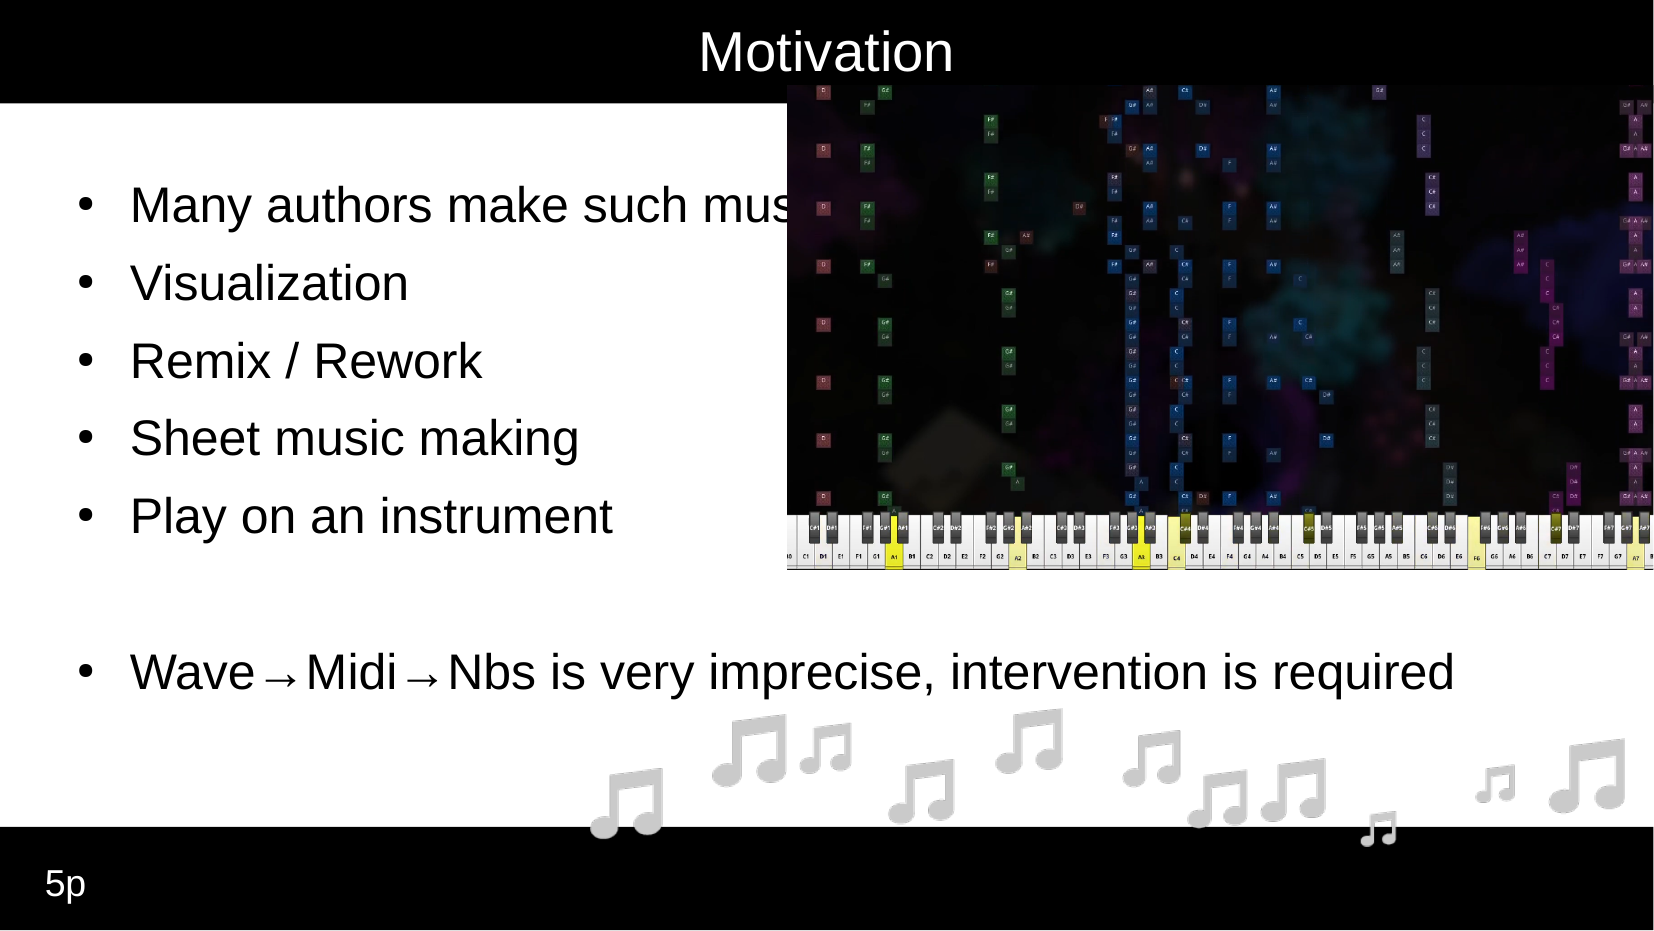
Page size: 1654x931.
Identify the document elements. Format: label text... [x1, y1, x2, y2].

list Many authors make such music Visualization Remix / Rework Sheet music making Play on an instrument Wave→Midi→Nbs is very imprecise, intervention is required [59, 177, 1595, 768]
title Motivation [59, 6, 1595, 98]
picture [787, 85, 1654, 571]
text_box 5p [30, 855, 106, 912]
